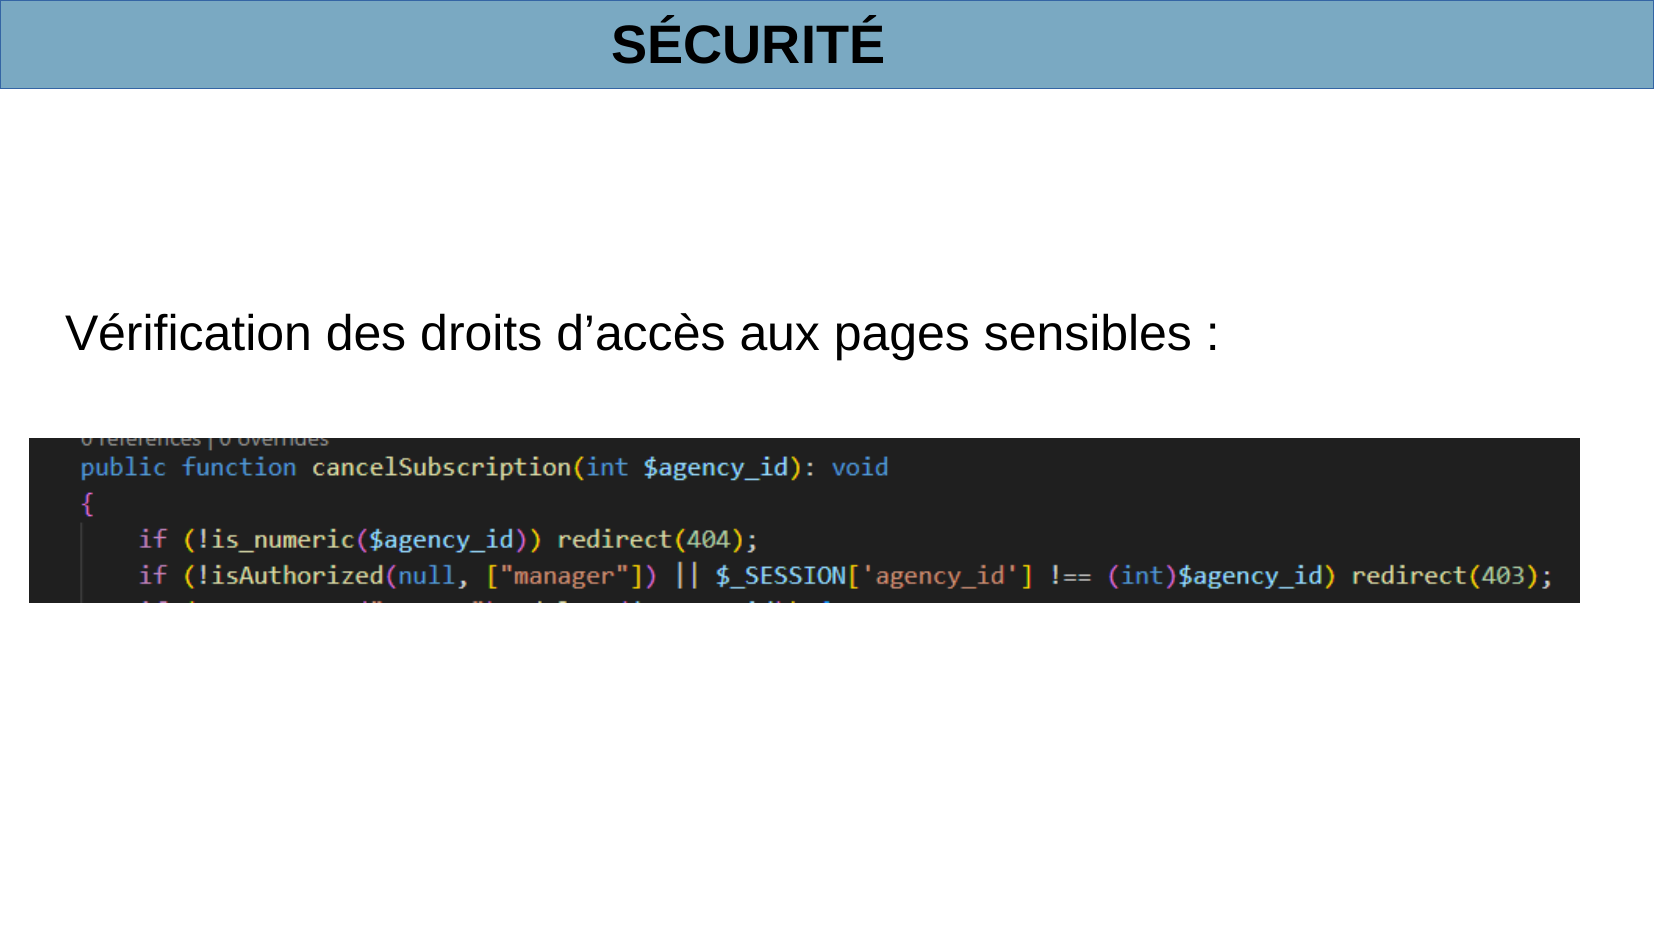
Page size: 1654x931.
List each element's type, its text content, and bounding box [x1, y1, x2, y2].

text_box SÉCURITÉ [596, 7, 963, 83]
text_box [0, 0, 1654, 89]
list Vérification des droits d’accès aux pages sensibles : [0, 200, 1512, 432]
picture [29, 438, 1580, 603]
